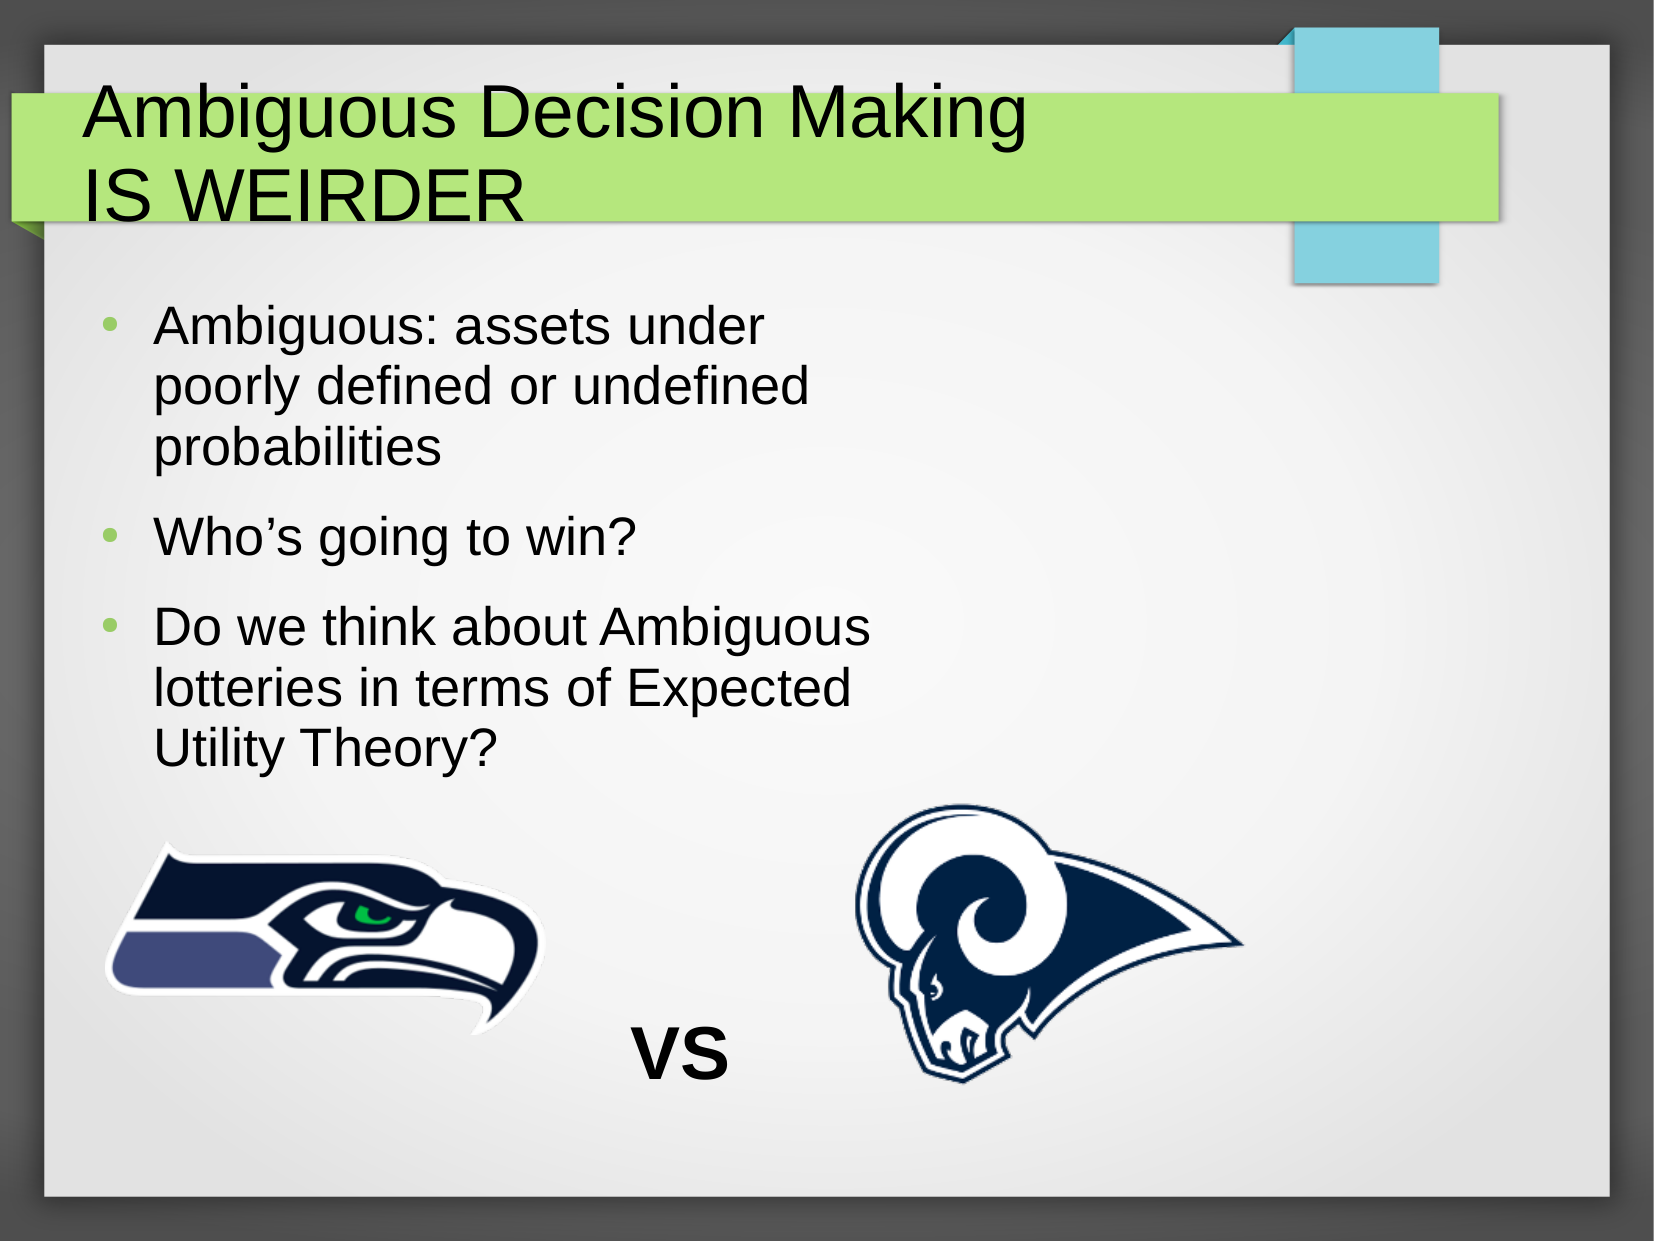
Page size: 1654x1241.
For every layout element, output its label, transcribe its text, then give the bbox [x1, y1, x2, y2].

list Ambiguous: assets under poorly defined or undefined probabilities Who’s going to win? Do we think about Ambiguous lotteries in terms of Expected Utility Theory? VS [82, 295, 901, 1141]
title Ambiguous Decision Making IS WEIRDER [82, 69, 1264, 238]
picture [0, 0, 1654, 1241]
